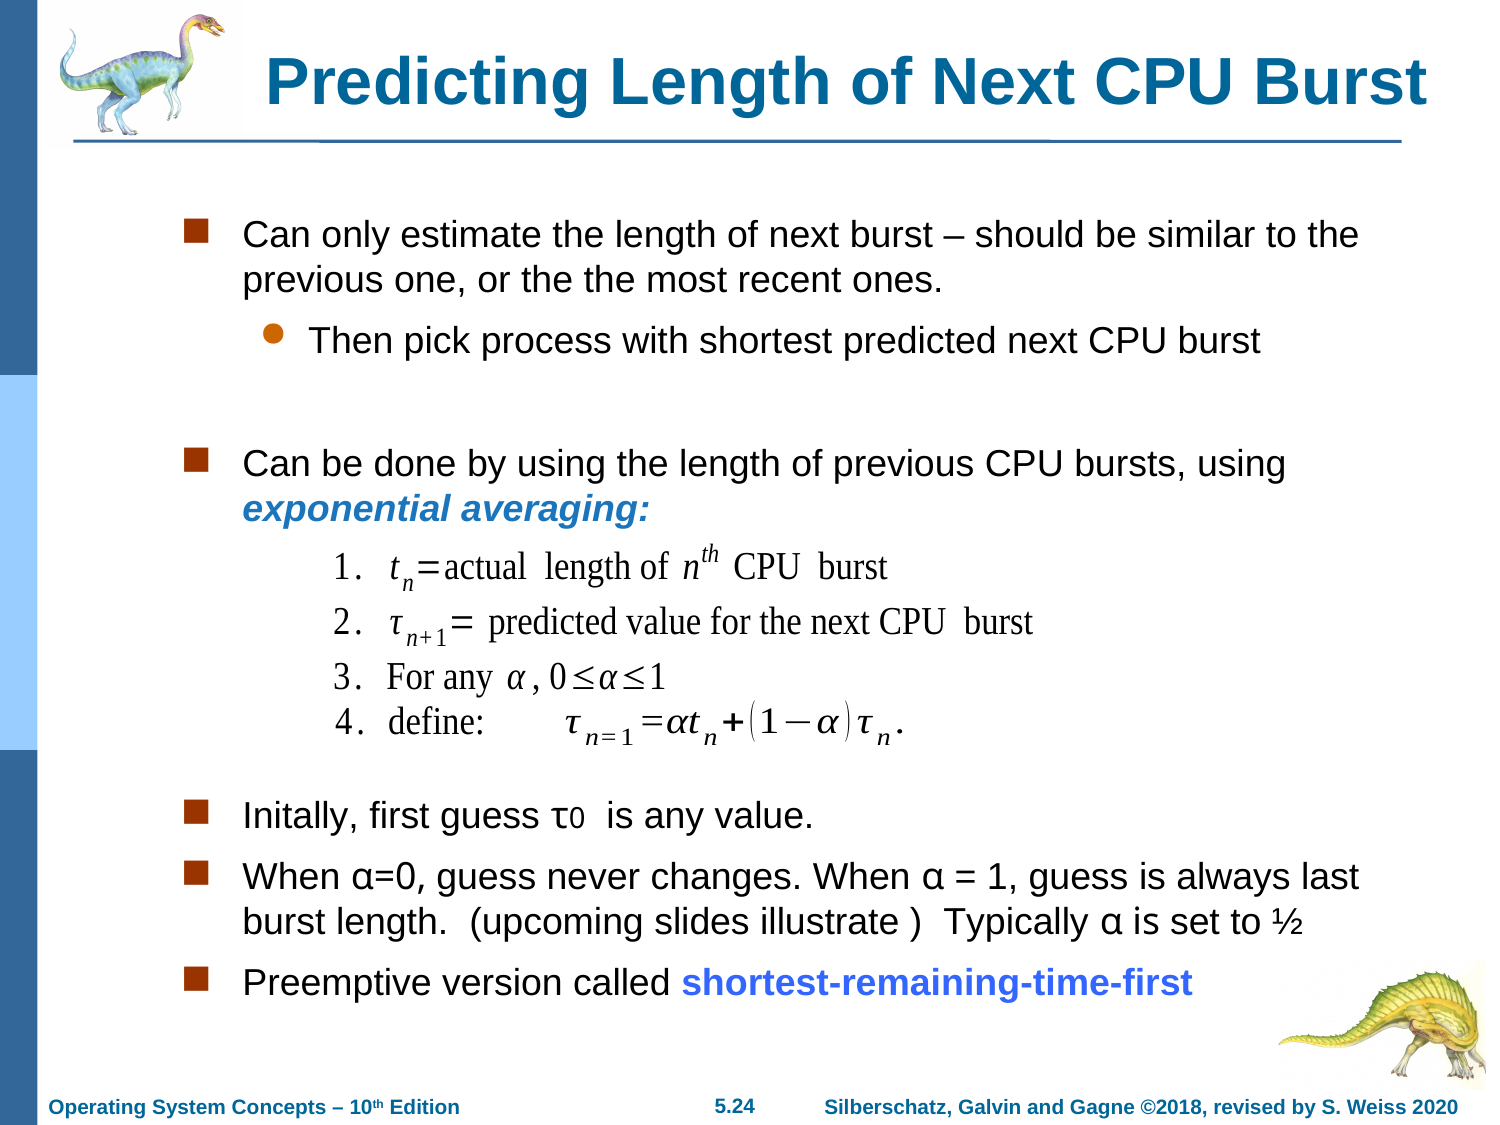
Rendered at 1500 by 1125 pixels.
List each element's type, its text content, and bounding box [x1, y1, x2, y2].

text_box Predicting Length of Next CPU Burst [209, 25, 1485, 126]
picture [46, 0, 243, 149]
text_box Can only estimate the length of next burst – should be similar to the previous one, or the the most recent ones. Then pick process with shortest predicted next CPU burst Can be done by using the length of previous CPU bursts, using exponential averaging: Initally, first guess τ0 is any value. When α=0, guess never changes. When α = 1, guess is always last burst length. (upcoming slides illustrate ) Typically α is set to ½ Preemptive version called shortest-remaining-time-first [171, 202, 1392, 1013]
picture [1275, 959, 1486, 1090]
chart [324, 538, 1052, 751]
picture [1141, 1099, 1149, 1104]
